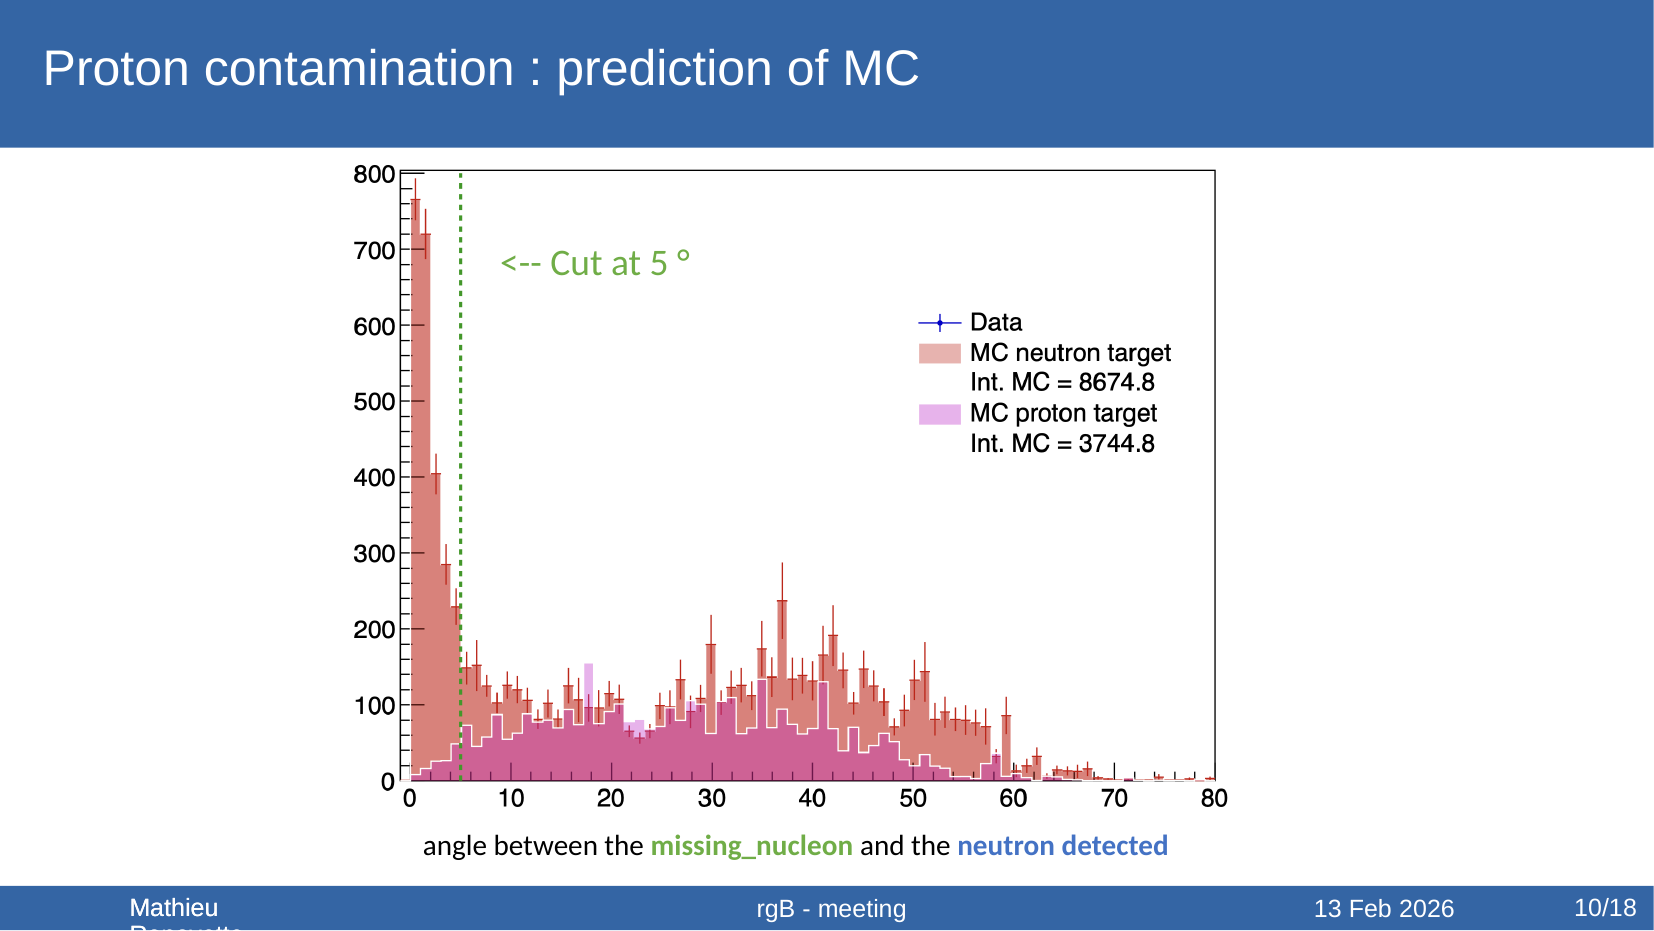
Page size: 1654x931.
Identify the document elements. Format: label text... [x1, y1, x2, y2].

text_box [226, 885, 1654, 931]
text_box rgB - meeting [734, 887, 953, 931]
picture [321, 149, 1236, 828]
text_box 10/18 [1559, 885, 1654, 930]
text_box 13 Feb 2026 [1299, 887, 1536, 931]
text_box angle between the missing_nucleon and the neutron detected [407, 818, 1236, 870]
text_box [0, 885, 131, 931]
text_box Mathieu Ronayette [114, 885, 355, 929]
text_box [0, 0, 1654, 148]
text_box Proton contamination : prediction of MC [27, 32, 1616, 106]
text_box <-- Cut at 5 ° [485, 230, 798, 292]
